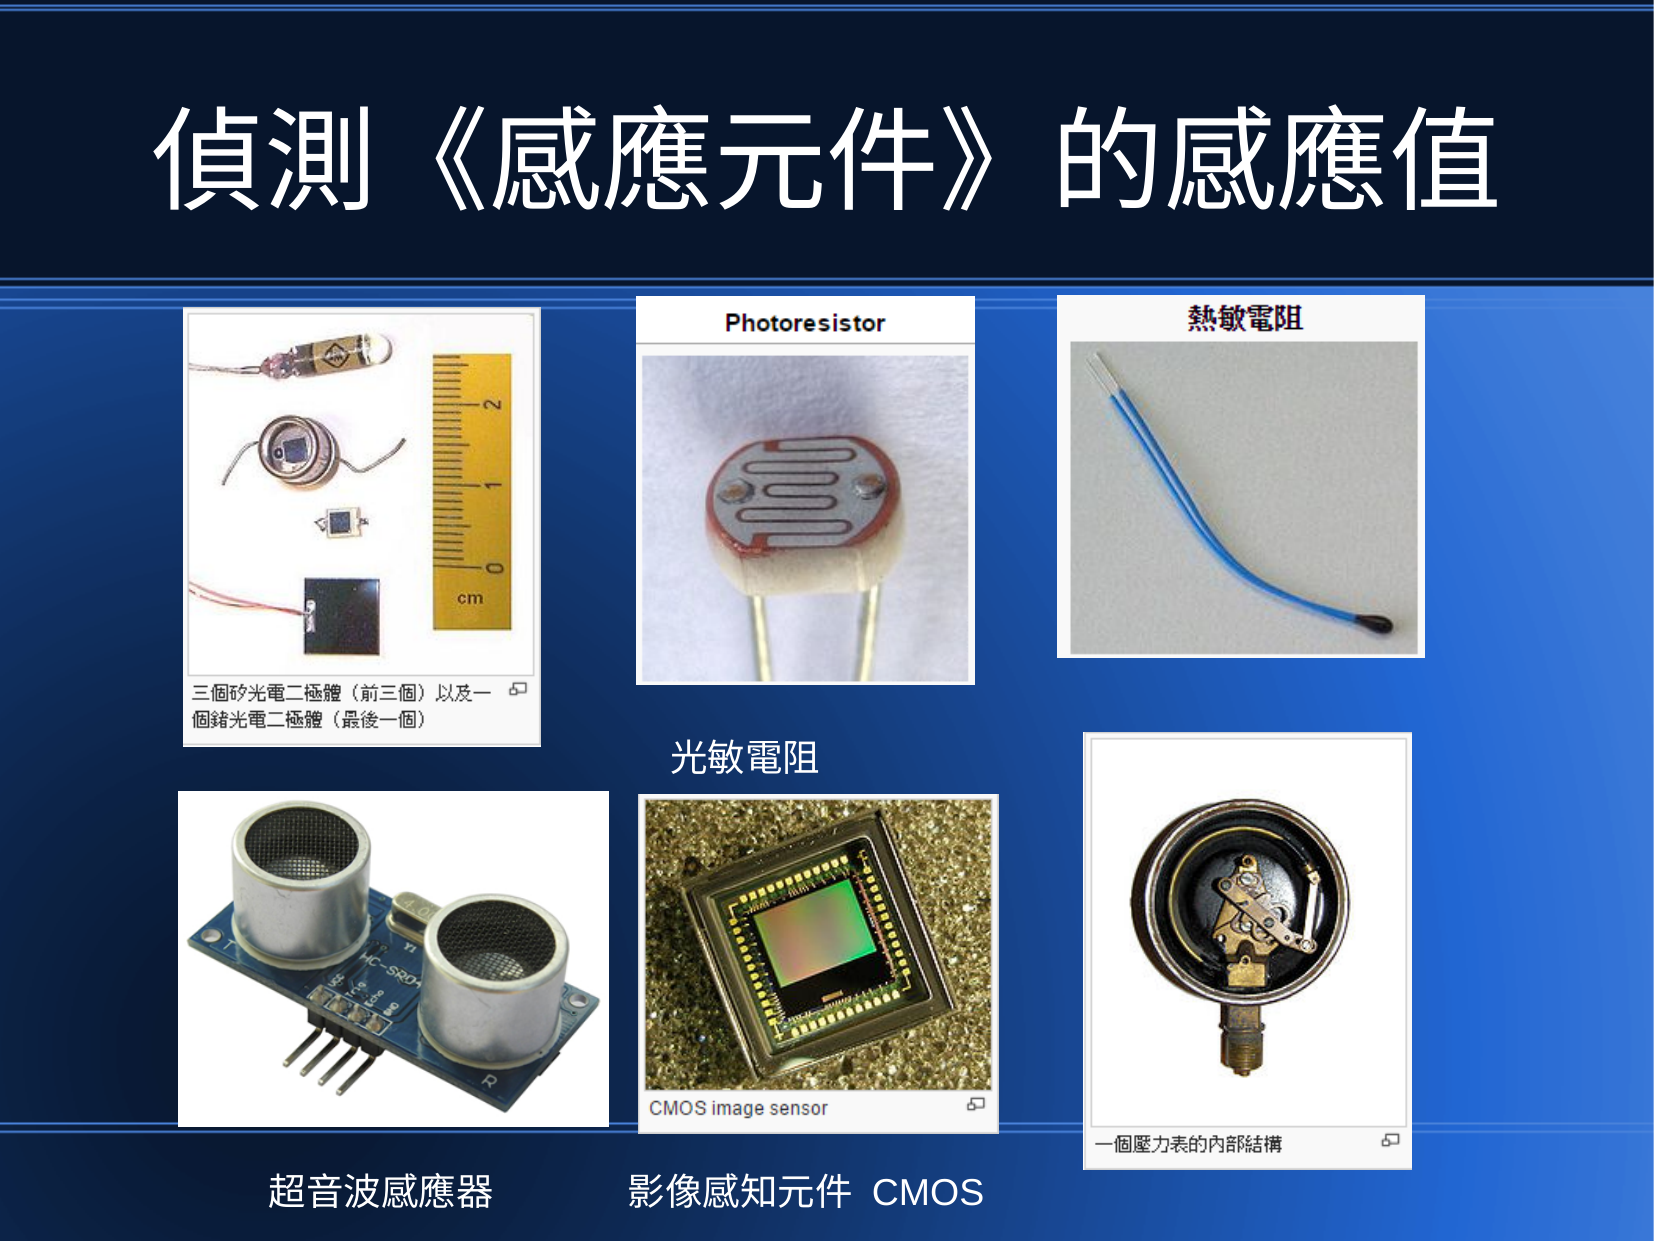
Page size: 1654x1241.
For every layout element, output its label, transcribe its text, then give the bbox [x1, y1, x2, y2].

text_box 影像感知元件 CMOS [612, 1154, 999, 1217]
text_box 光敏電阻 [655, 720, 836, 783]
title 偵測《感應元件》的感應值 [82, 49, 1571, 257]
text_box 超音波感應器 [253, 1154, 509, 1217]
picture [0, 0, 1654, 1241]
